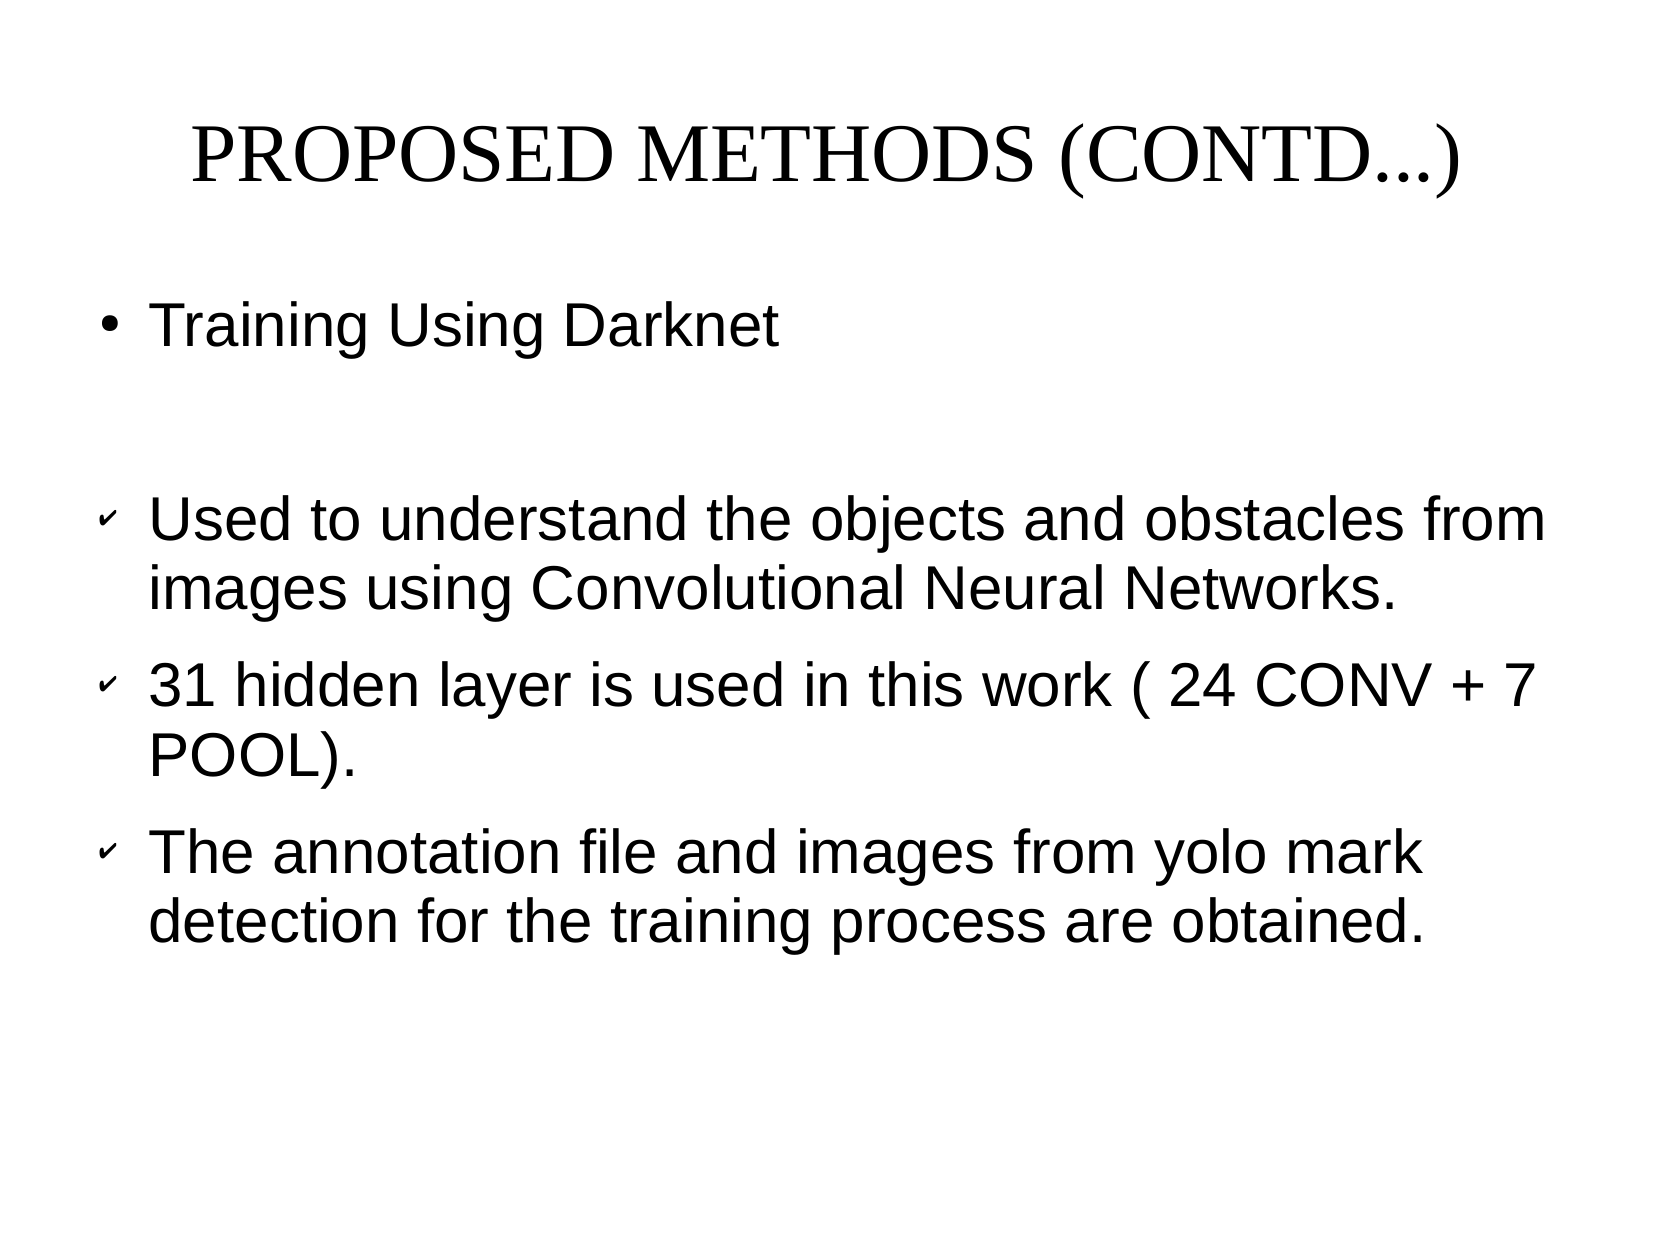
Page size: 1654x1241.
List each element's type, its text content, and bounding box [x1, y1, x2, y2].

title PROPOSED METHODS (CONTD...) [82, 49, 1571, 257]
list Training Using Darknet Used to understand the objects and obstacles from images using Convolutional Neural Networks. 31 hidden layer is used in this work ( 24 CONV + 7 POOL). The annotation file and images from yolo mark detection for the training process are obtained. [82, 290, 1571, 1010]
